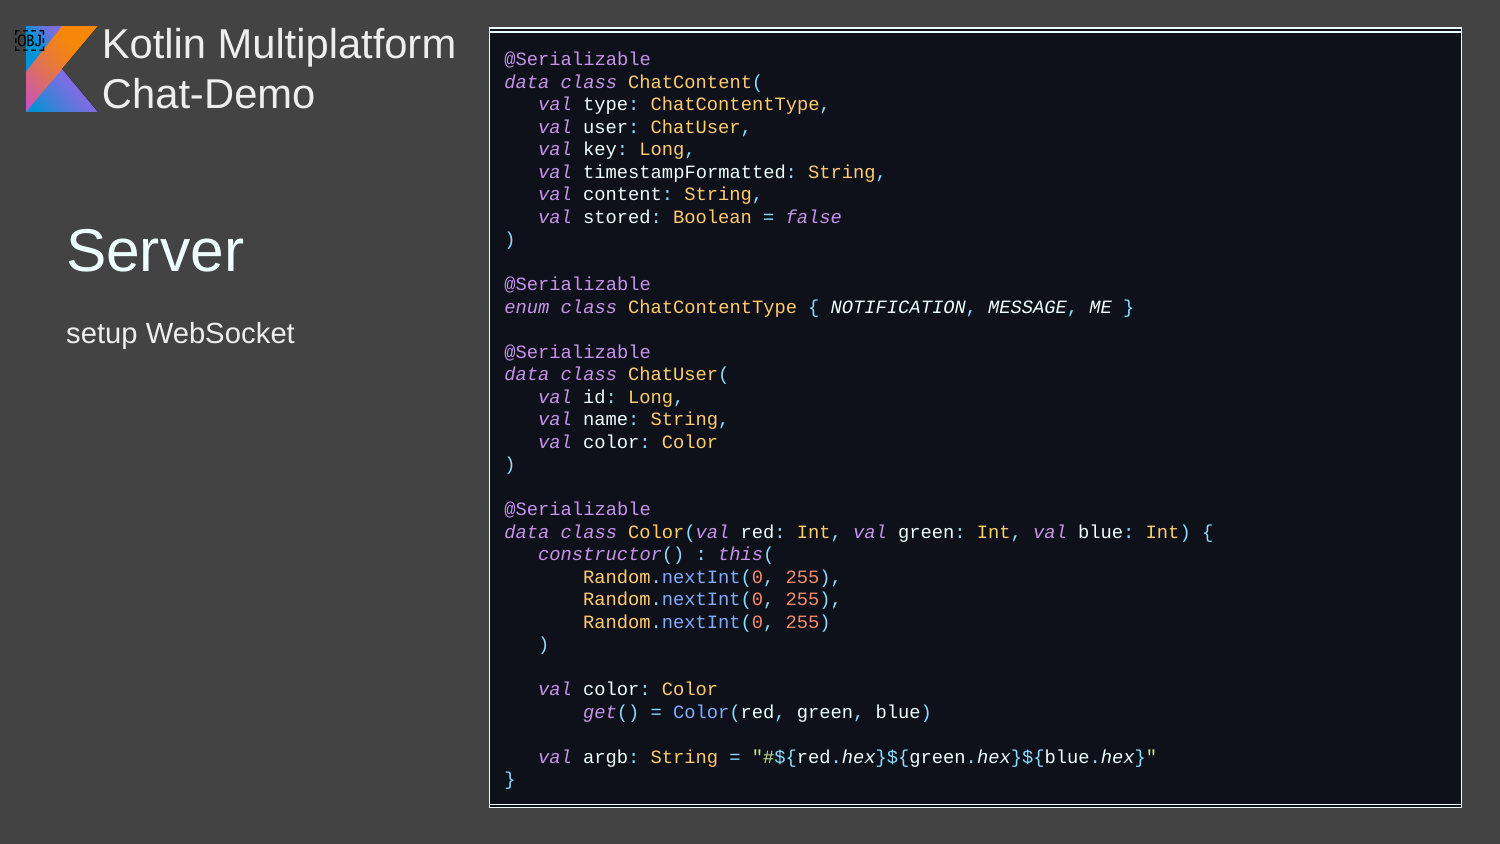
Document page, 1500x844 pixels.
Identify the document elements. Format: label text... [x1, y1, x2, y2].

picture [26, 26, 98, 112]
title Server [51, 191, 374, 300]
text_box setup WebSocket [51, 299, 316, 365]
text_box @Serializable data class ChatContent( val type: ChatContentType, val user: ChatUser, val key: Long, val timestampFormatted: String, val content: String, val stored: Boolean = false ) @Serializable enum class ChatContentType { NOTIFICATION, MESSAGE, ME } @Serializable data class ChatUser( val id: Long, val name: String, val color: Color ) @Serializable data class Color(val red: Int, val green: Int, val blue: Int) { constructor() : this( Random.nextInt(0, 255), Random.nextInt(0, 255), Random.nextInt(0, 255) ) val color: Color get() = Color(red, green, blue) val argb: String = "#${red.hex}${green.hex}${blue.hex}" } [489, 31, 1462, 805]
